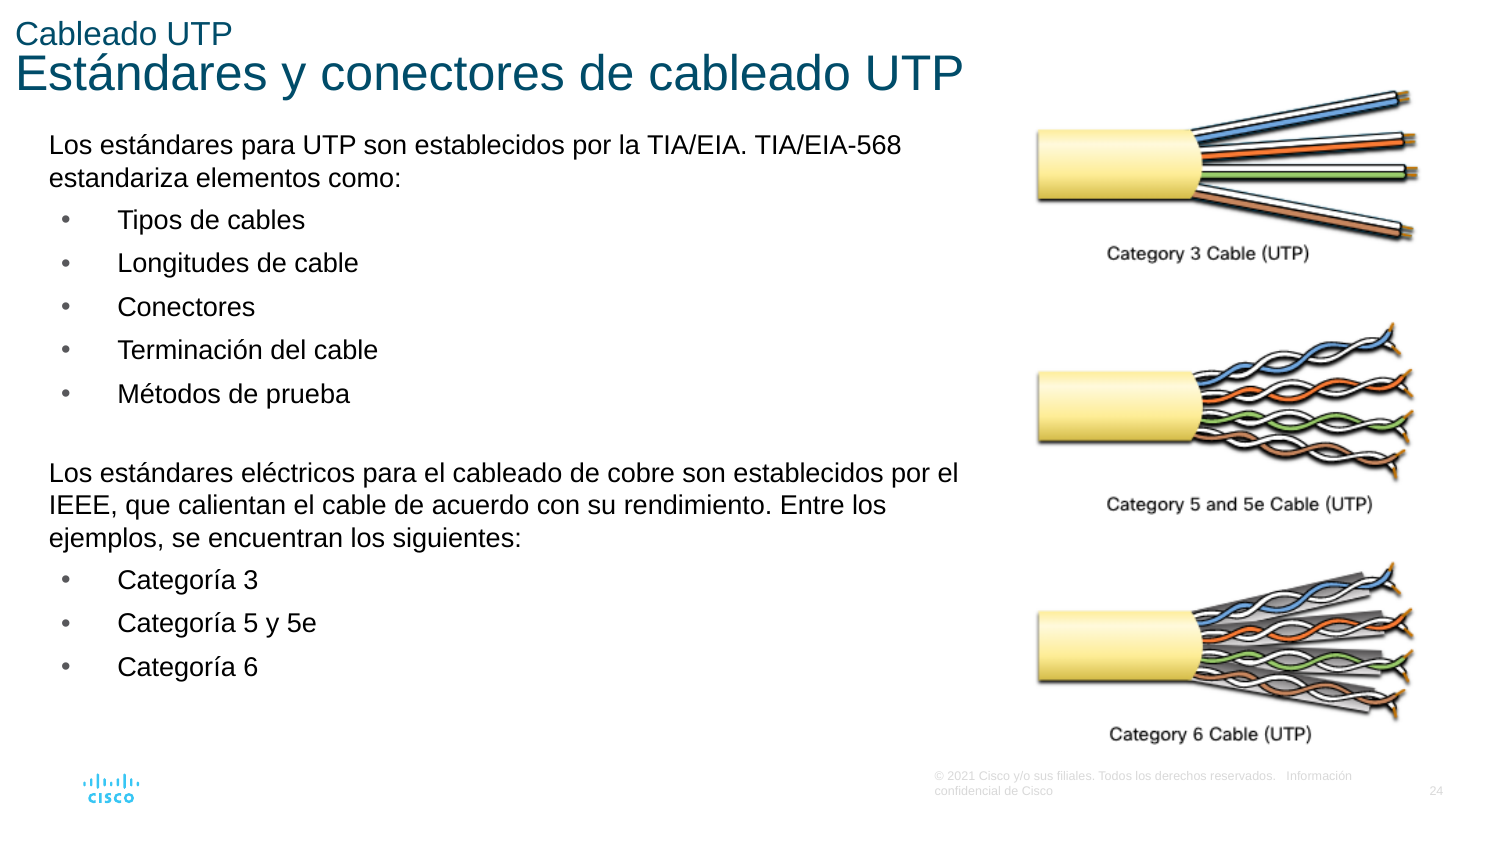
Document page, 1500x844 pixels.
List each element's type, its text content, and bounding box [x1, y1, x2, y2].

title Cableado UTP Estándares y conectores de cableado UTP [0, 0, 981, 121]
picture [980, 59, 1440, 767]
list Los estándares para UTP son establecidos por la TIA/EIA. TIA/EIA-568 estandariza elementos como: Tipos de cables Longitudes de cable Conectores Terminación del cable Métodos de prueba Los estándares eléctricos para el cableado de cobre son establecidos por el IEEE, que calientan el cable de acuerdo con su rendimiento. Entre los ejemplos, se encuentran los siguientes: Categoría 3 Categoría 5 y 5e Categoría 6 [34, 120, 980, 724]
